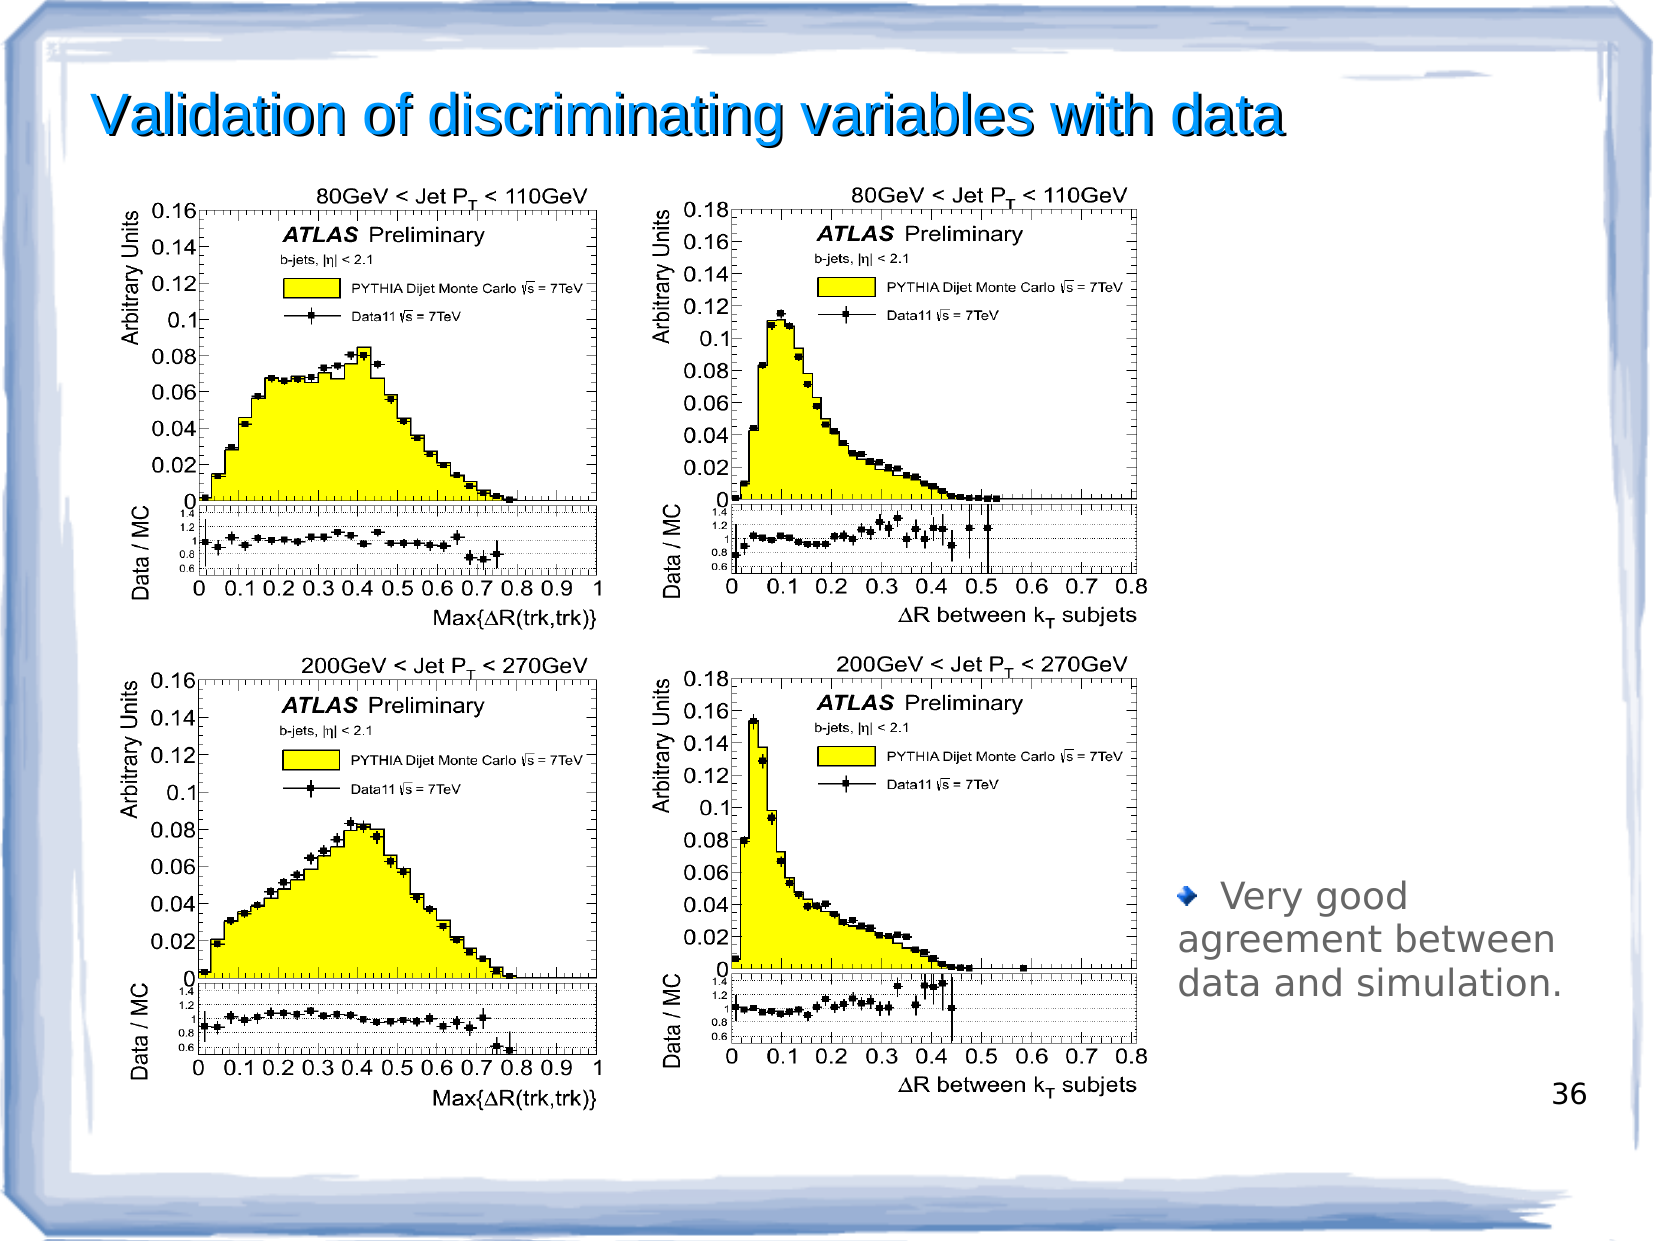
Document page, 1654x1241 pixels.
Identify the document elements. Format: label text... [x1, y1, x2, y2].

text_box Very good agreement between data and simulation. [1162, 867, 1613, 1013]
title Validation of discriminating variables with data [90, 43, 1554, 185]
picture [0, 0, 1654, 1241]
